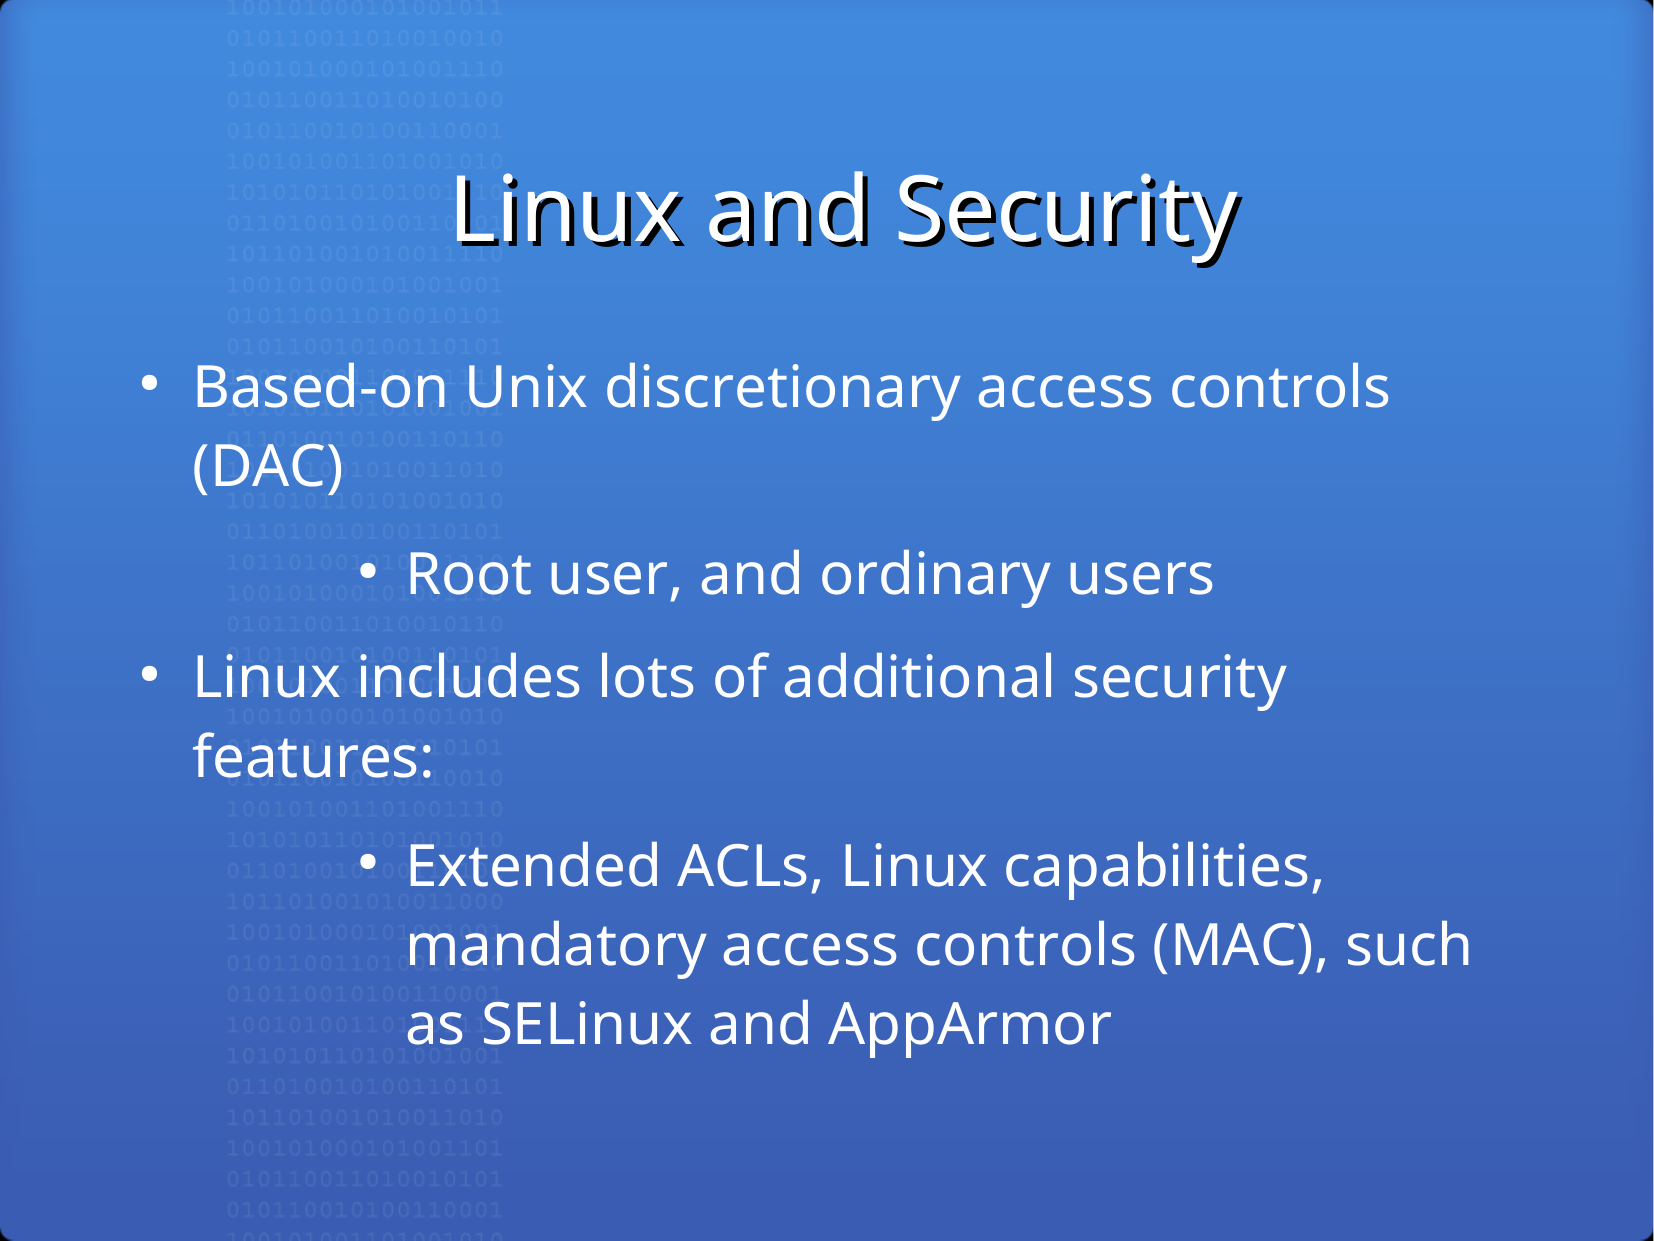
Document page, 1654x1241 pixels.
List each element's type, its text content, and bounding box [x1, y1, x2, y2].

picture [0, 0, 1654, 1241]
list Based-on Unix discretionary access controls (DAC) Root user, and ordinary users Linux includes lots of additional security features: Extended ACLs, Linux capabilities, mandatory access controls (MAC), such as SELinux and AppArmor [121, 344, 1534, 1127]
title Linux and Security [121, 102, 1534, 310]
